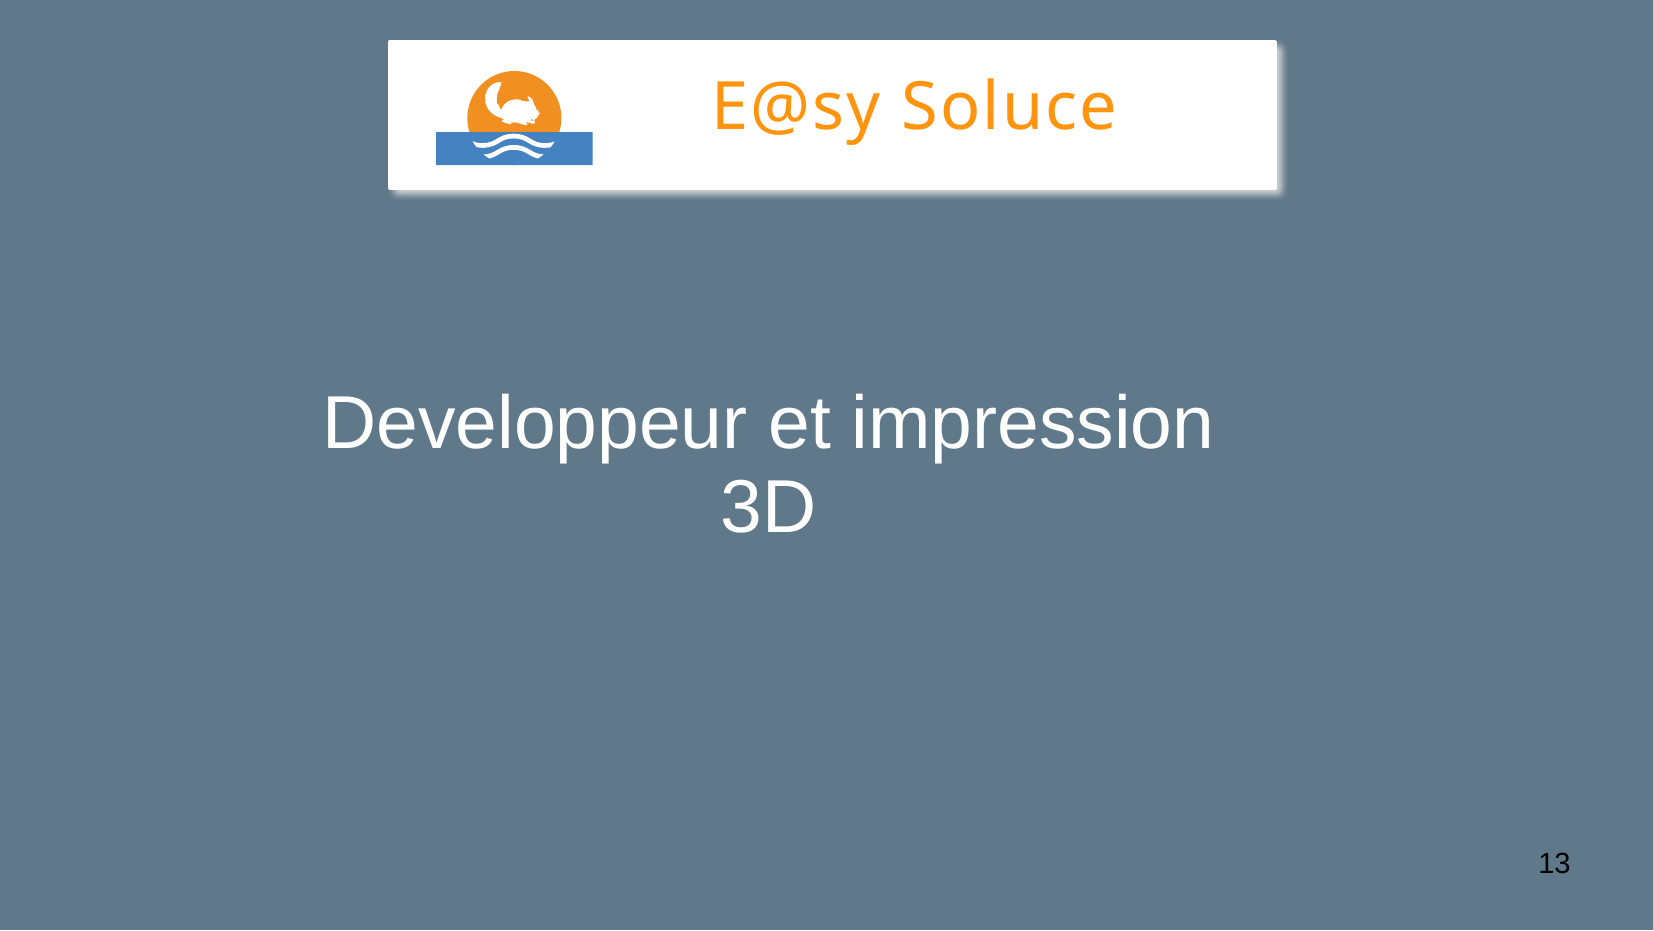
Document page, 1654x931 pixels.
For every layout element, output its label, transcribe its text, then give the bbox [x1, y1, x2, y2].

text_box Developpeur et impression 3D [307, 373, 1347, 479]
